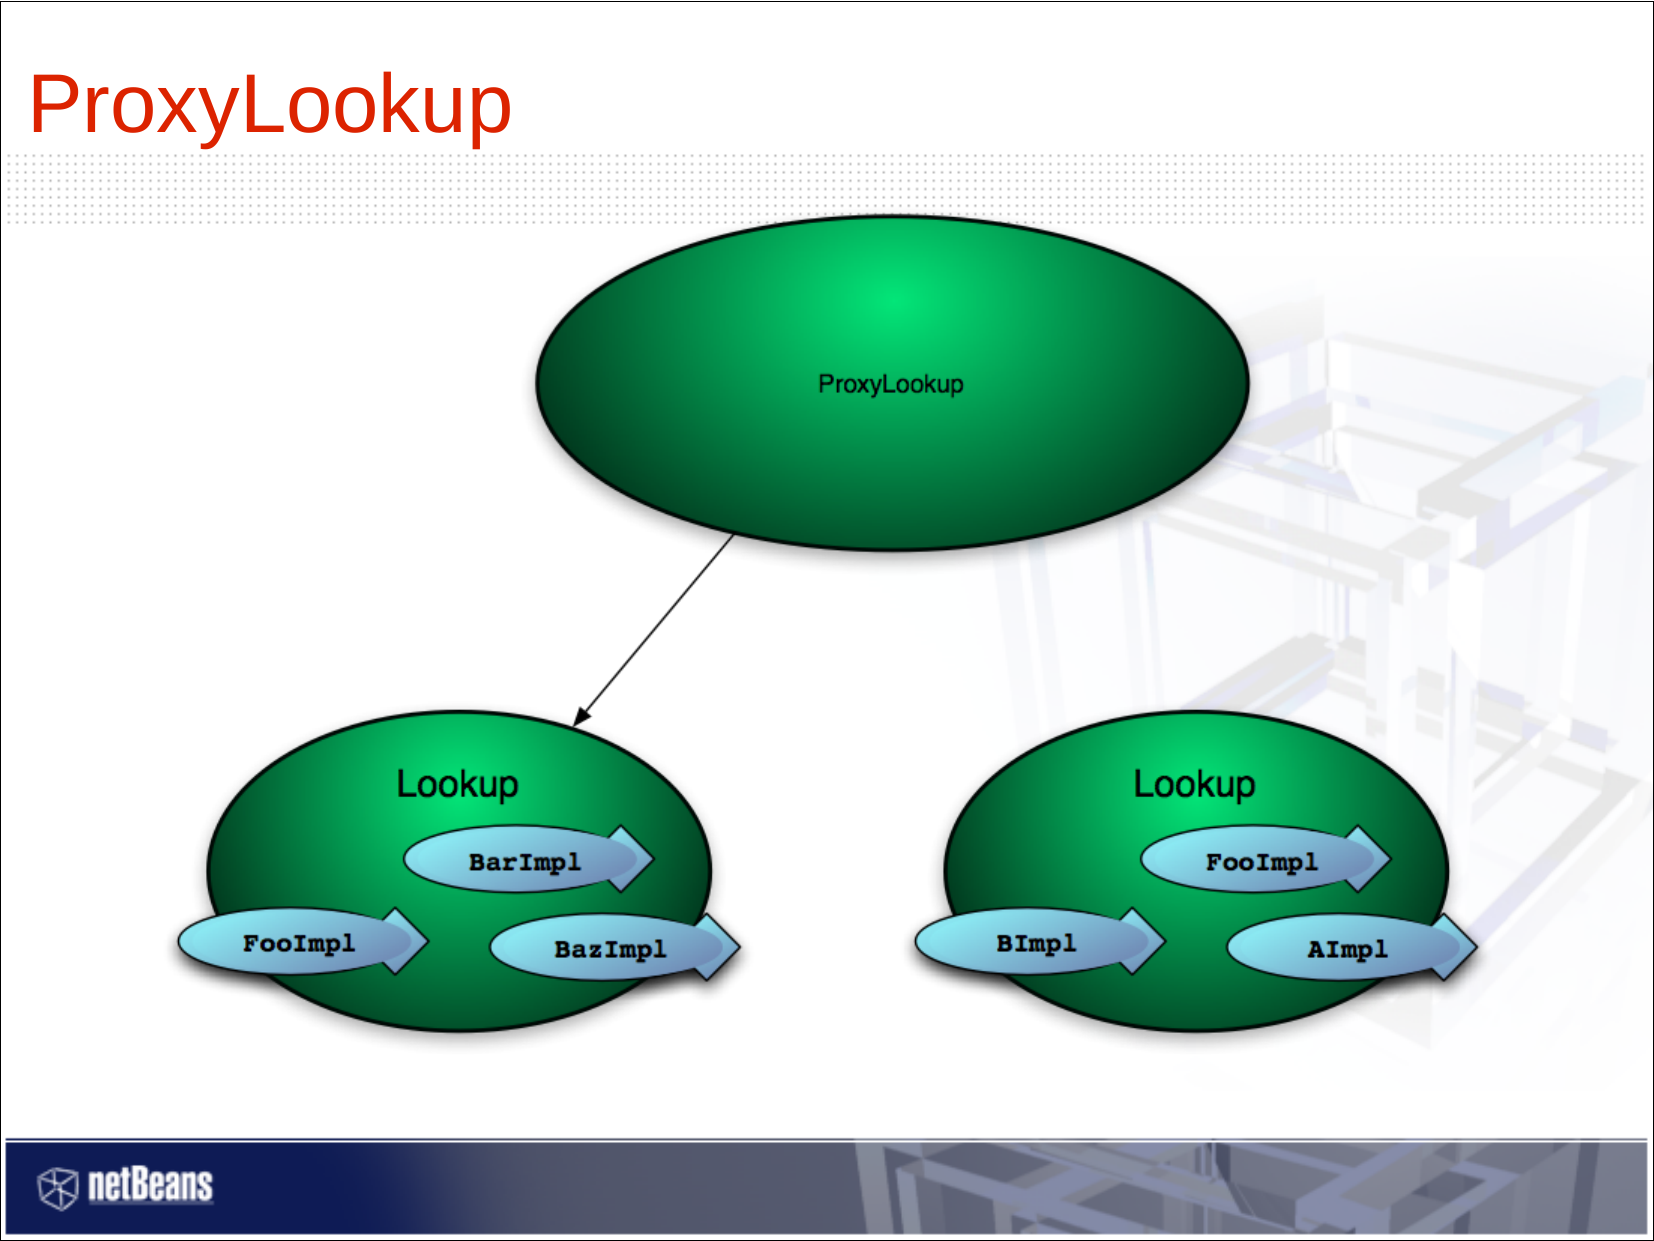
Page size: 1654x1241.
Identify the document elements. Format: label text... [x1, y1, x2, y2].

picture [1, 2, 1653, 1240]
title ProxyLookup [27, 0, 1627, 208]
